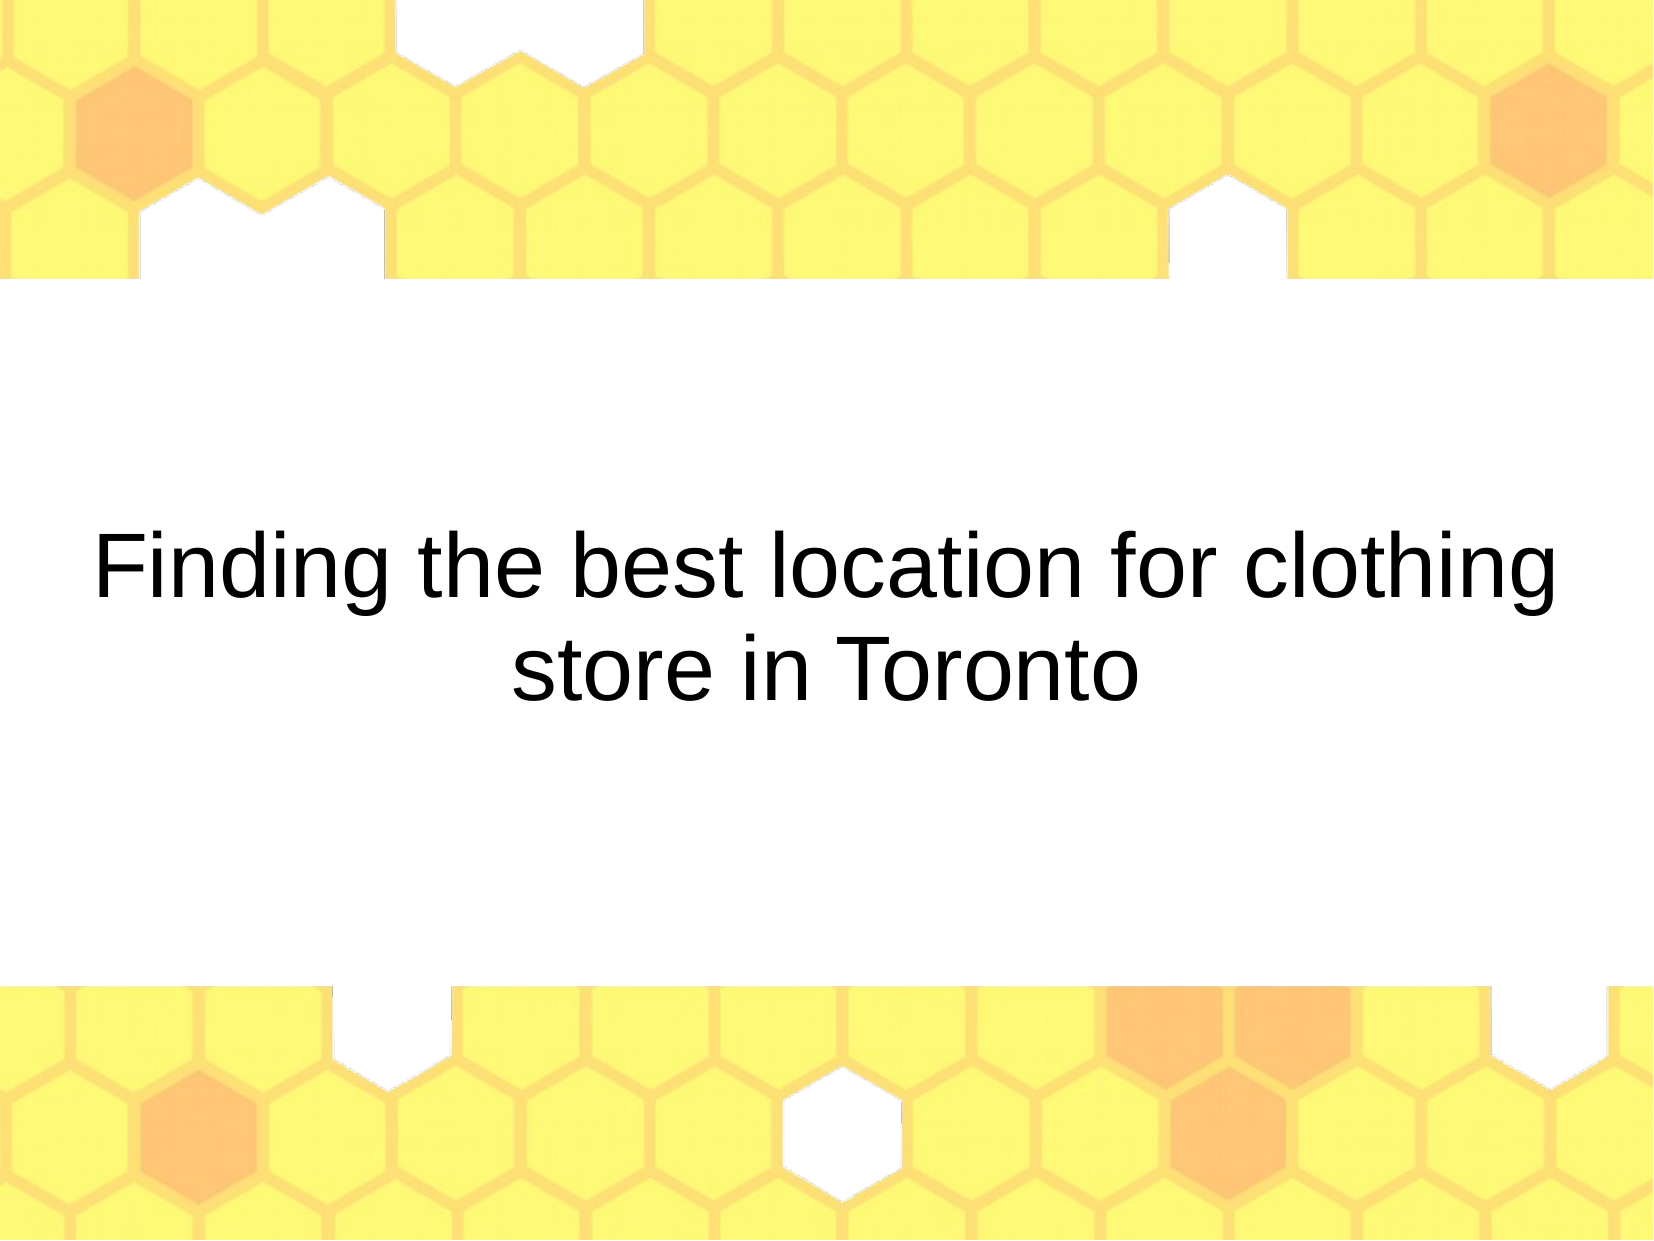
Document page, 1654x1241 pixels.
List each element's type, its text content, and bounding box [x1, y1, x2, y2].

picture [0, 0, 1654, 279]
picture [0, 986, 1654, 1240]
title Finding the best location for clothing store in Toronto [82, 484, 1571, 751]
